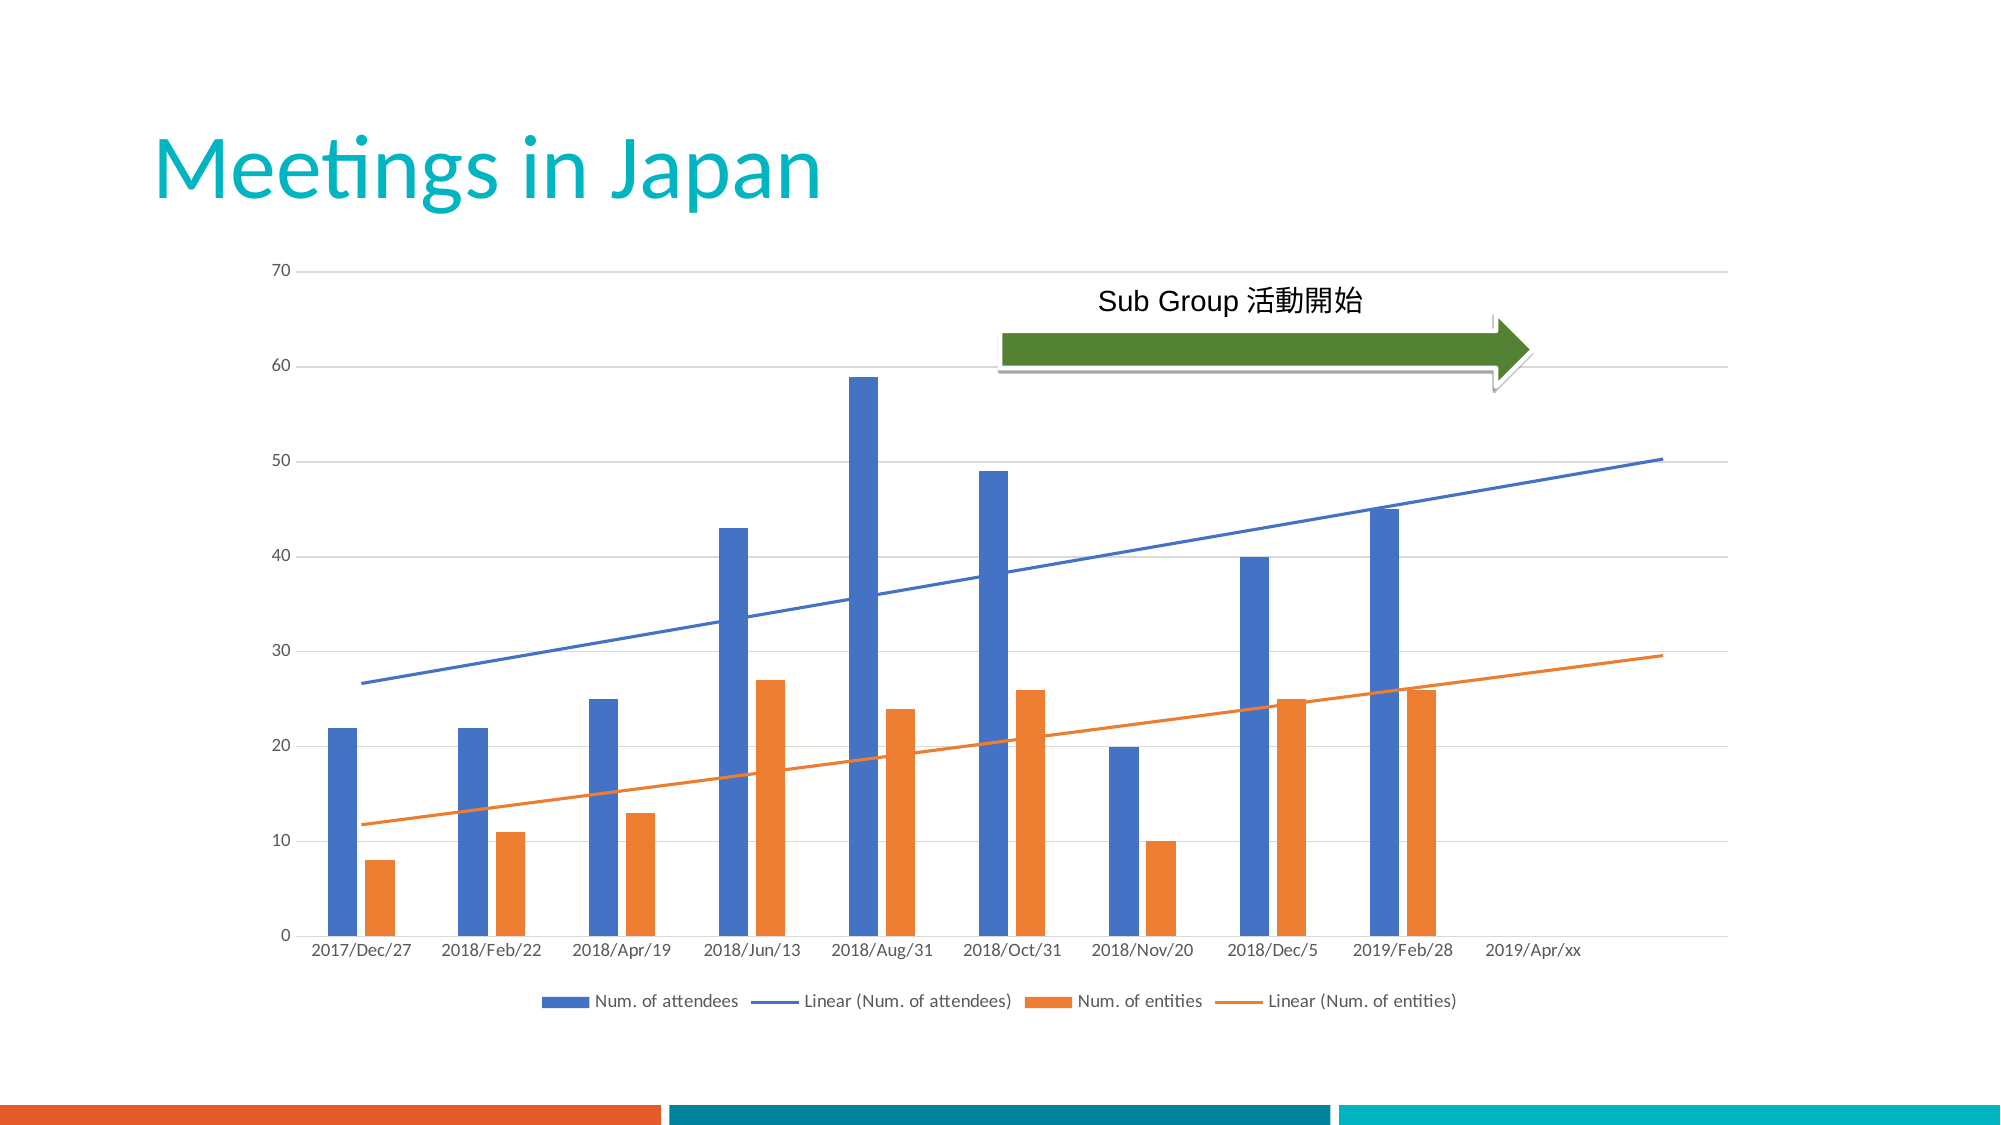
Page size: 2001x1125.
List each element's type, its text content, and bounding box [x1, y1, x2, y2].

title Meetings in Japan [137, 59, 1863, 278]
chart [241, 247, 1759, 1018]
text_box Sub Group活動開始 [1083, 275, 1436, 326]
text_box [999, 312, 1534, 387]
